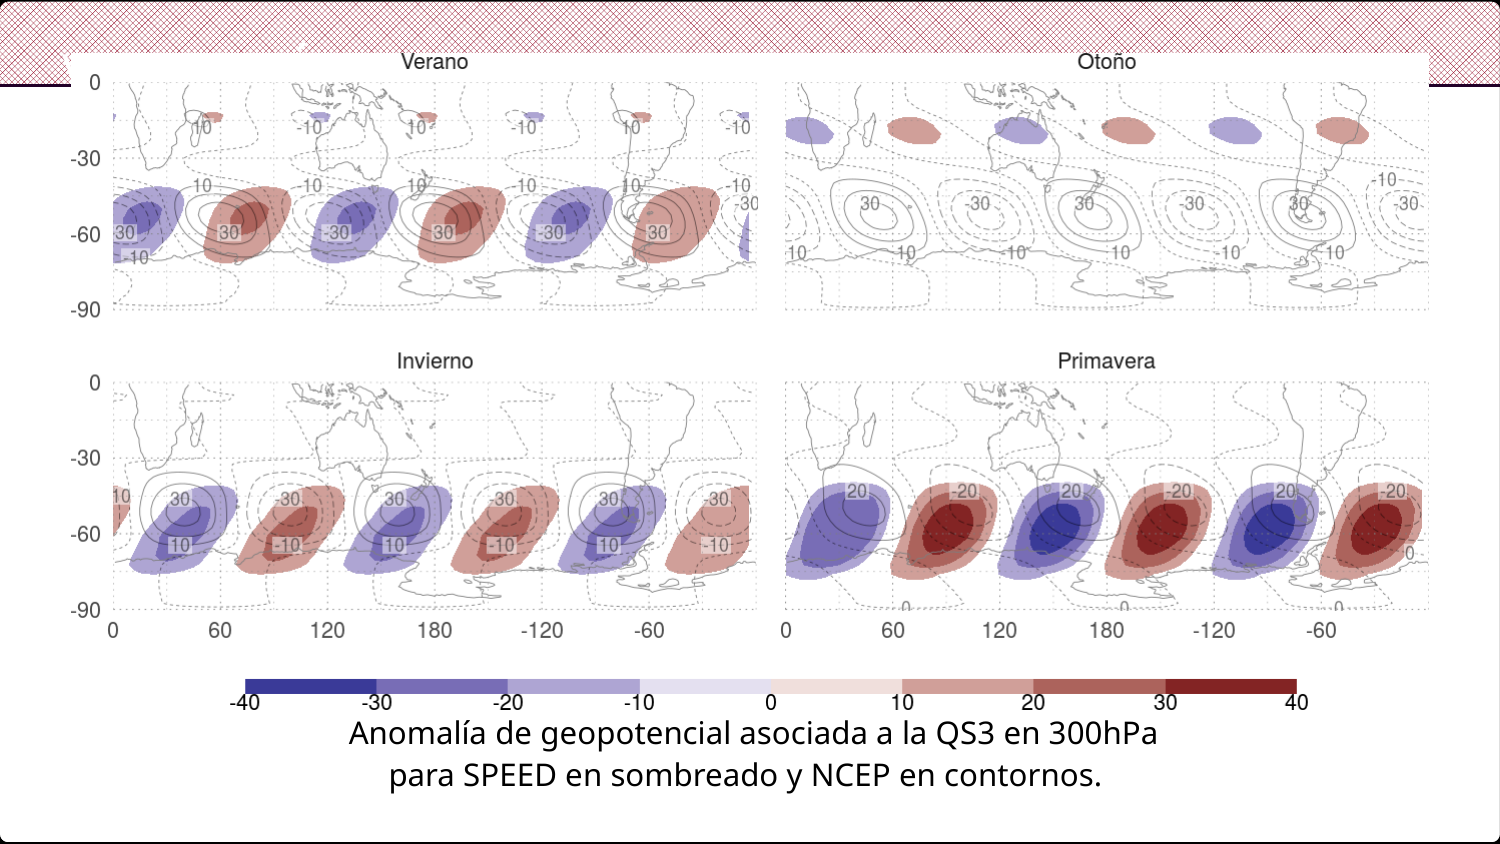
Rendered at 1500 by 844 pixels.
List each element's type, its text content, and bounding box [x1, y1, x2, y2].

picture [71, 53, 1429, 711]
list Anomalía de geopotencial asociada a la QS3 en 300hPa para SPEED en sombreado y NCEP en contornos. [183, 711, 1317, 821]
list Validación de corrida Control [47, 26, 1453, 115]
